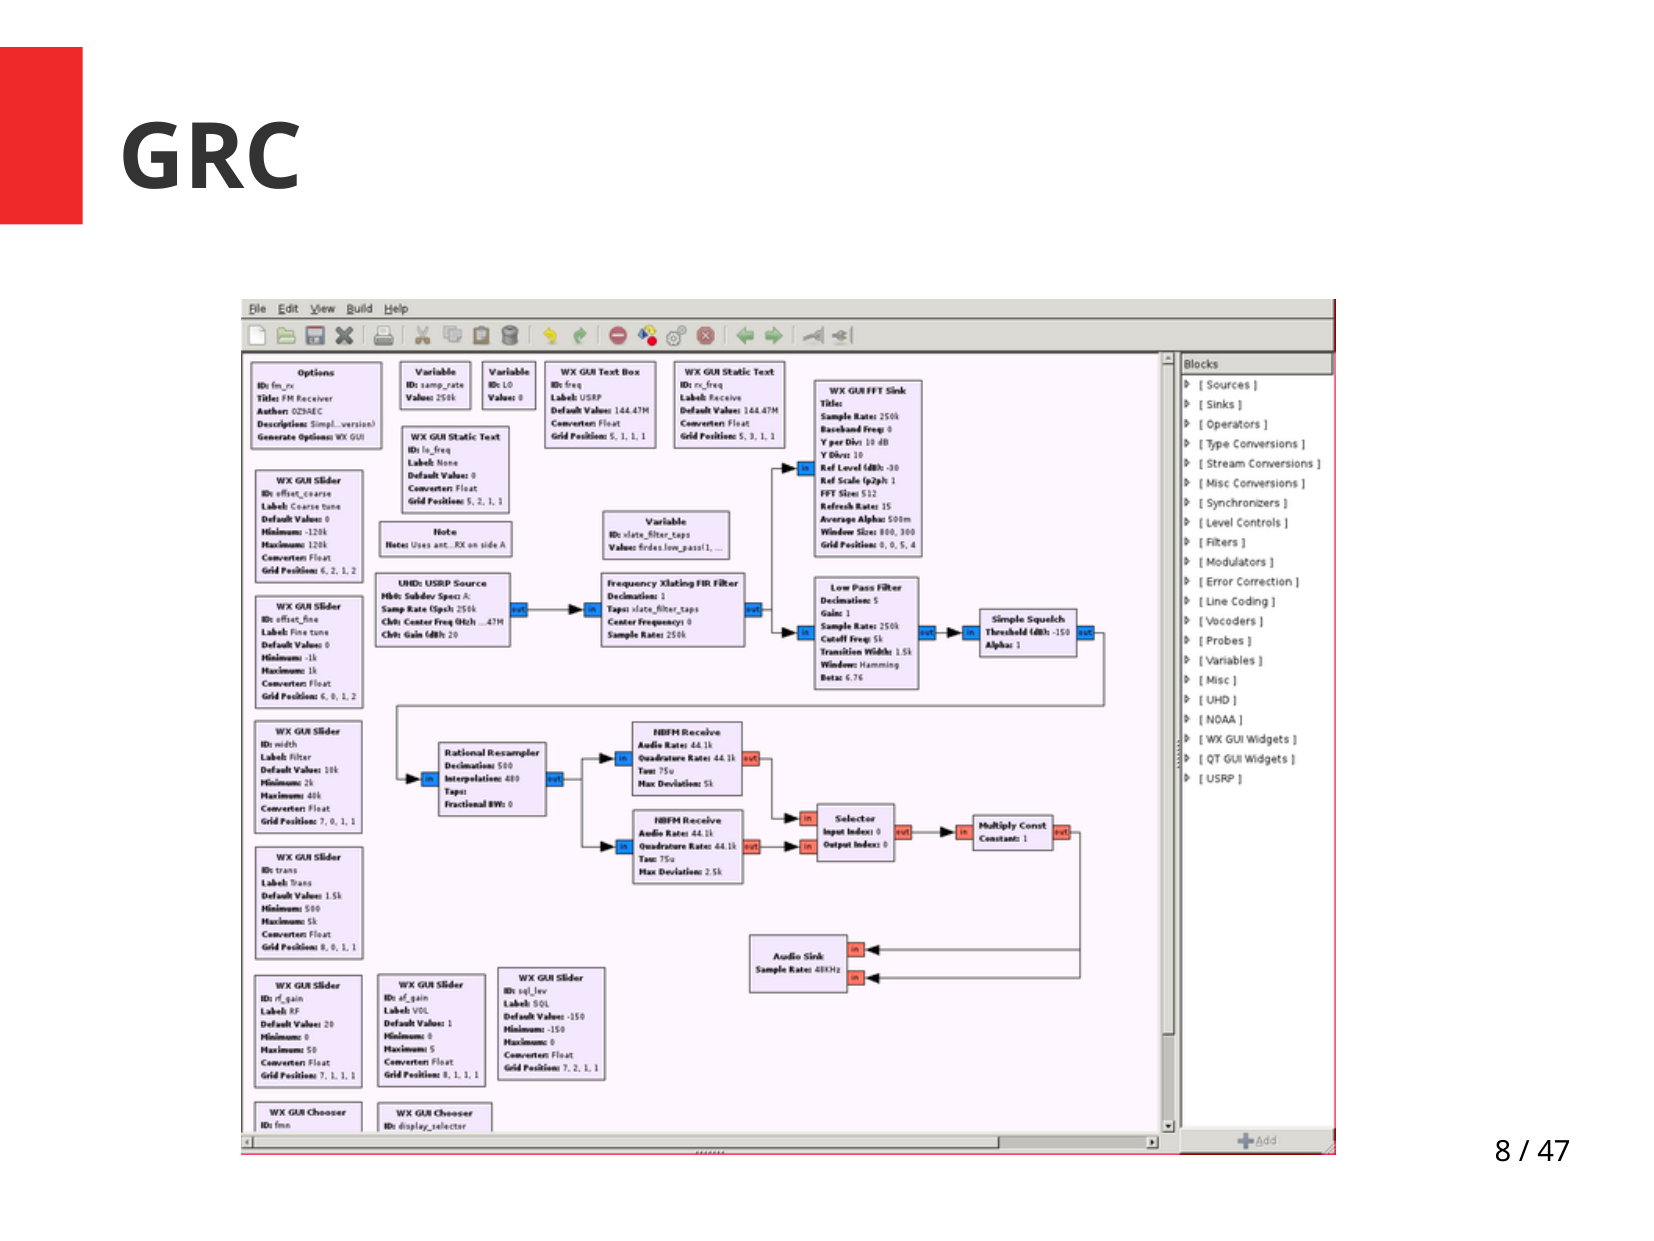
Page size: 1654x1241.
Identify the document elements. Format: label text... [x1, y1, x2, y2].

picture [241, 299, 1336, 1155]
title GRC [118, 49, 1571, 257]
